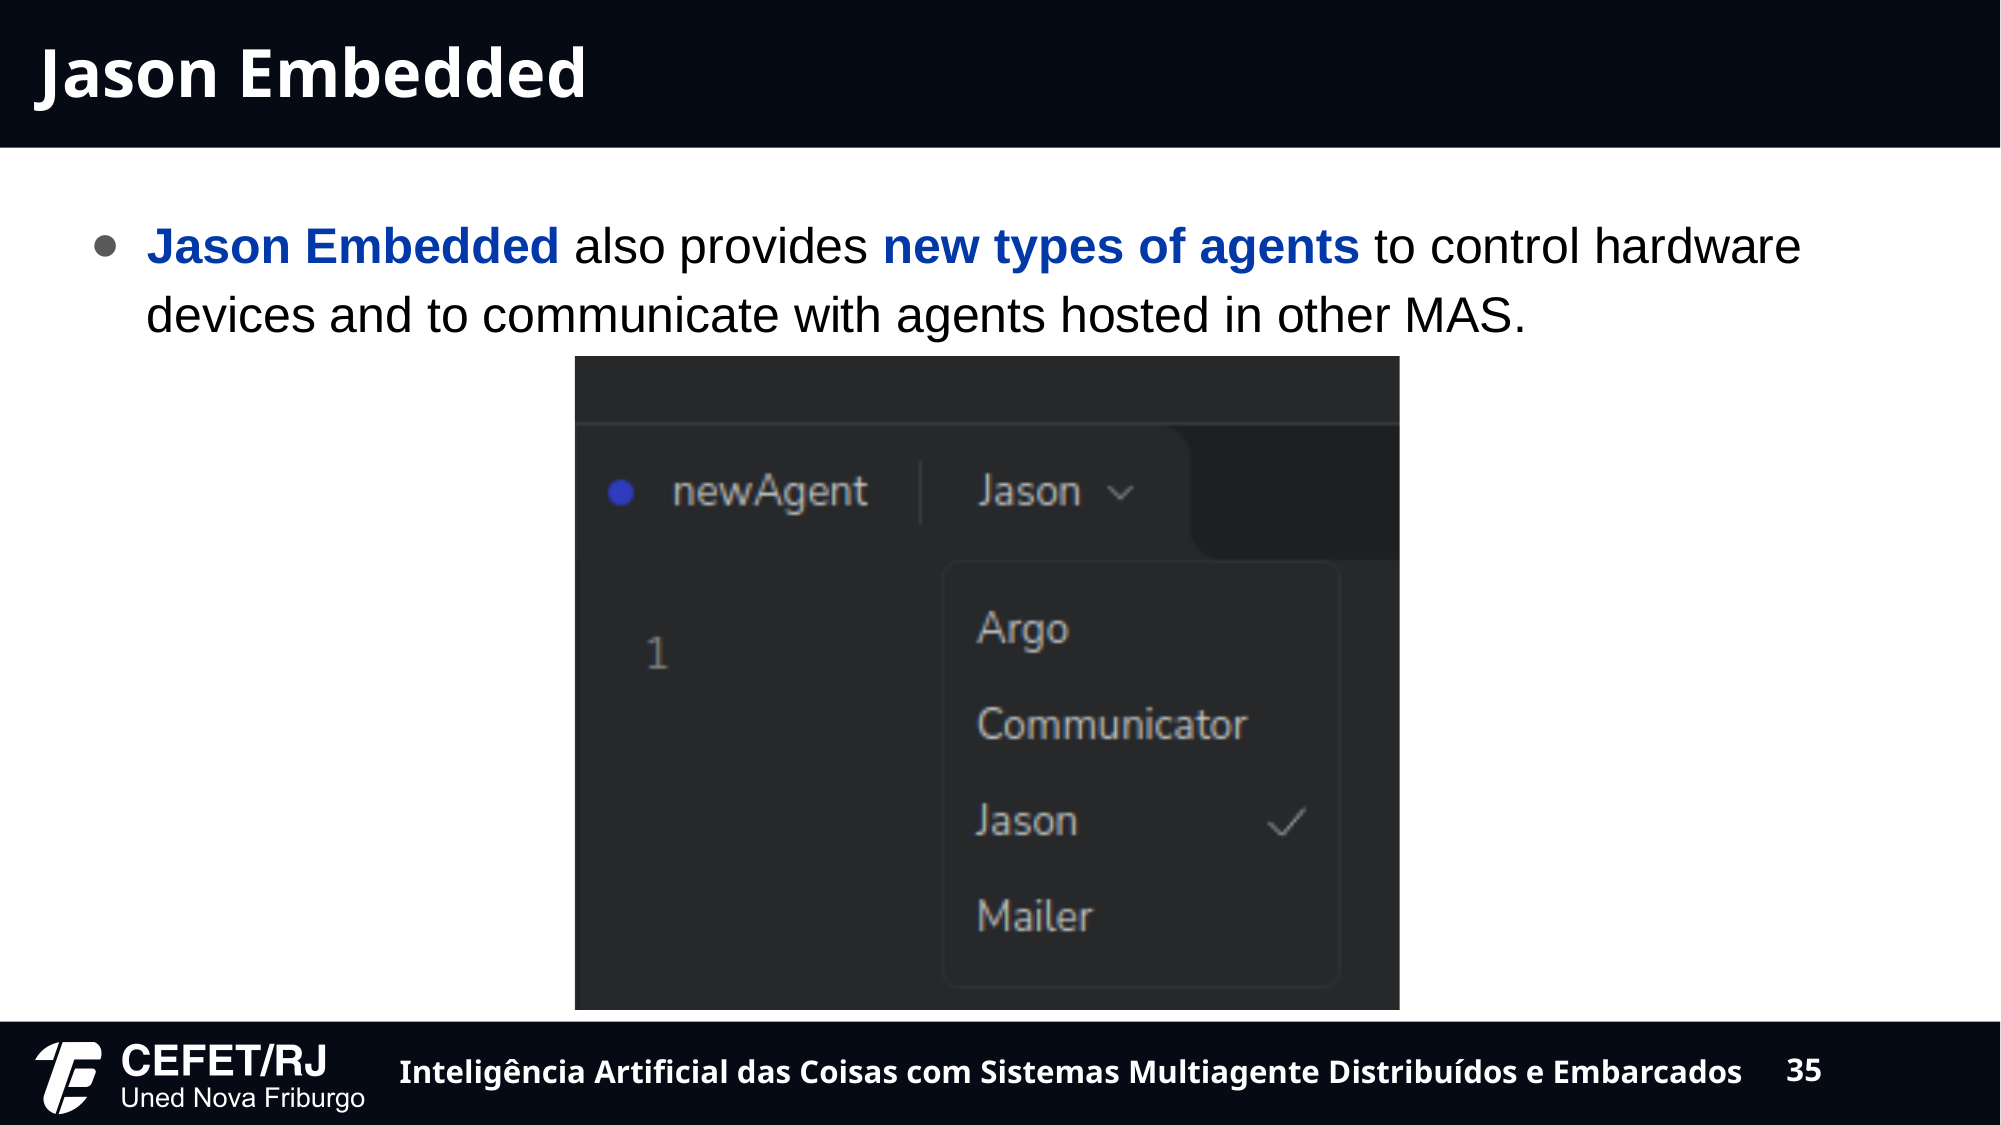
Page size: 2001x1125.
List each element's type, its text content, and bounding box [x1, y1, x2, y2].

picture [0, 1001, 398, 1125]
text_box Jason Embedded [25, 23, 1999, 119]
text_box Jason Embedded also provides new types of agents to control hardware devices and to communicate with agents hosted in other MAS. [57, 189, 1967, 1016]
picture [574, 356, 1400, 1010]
